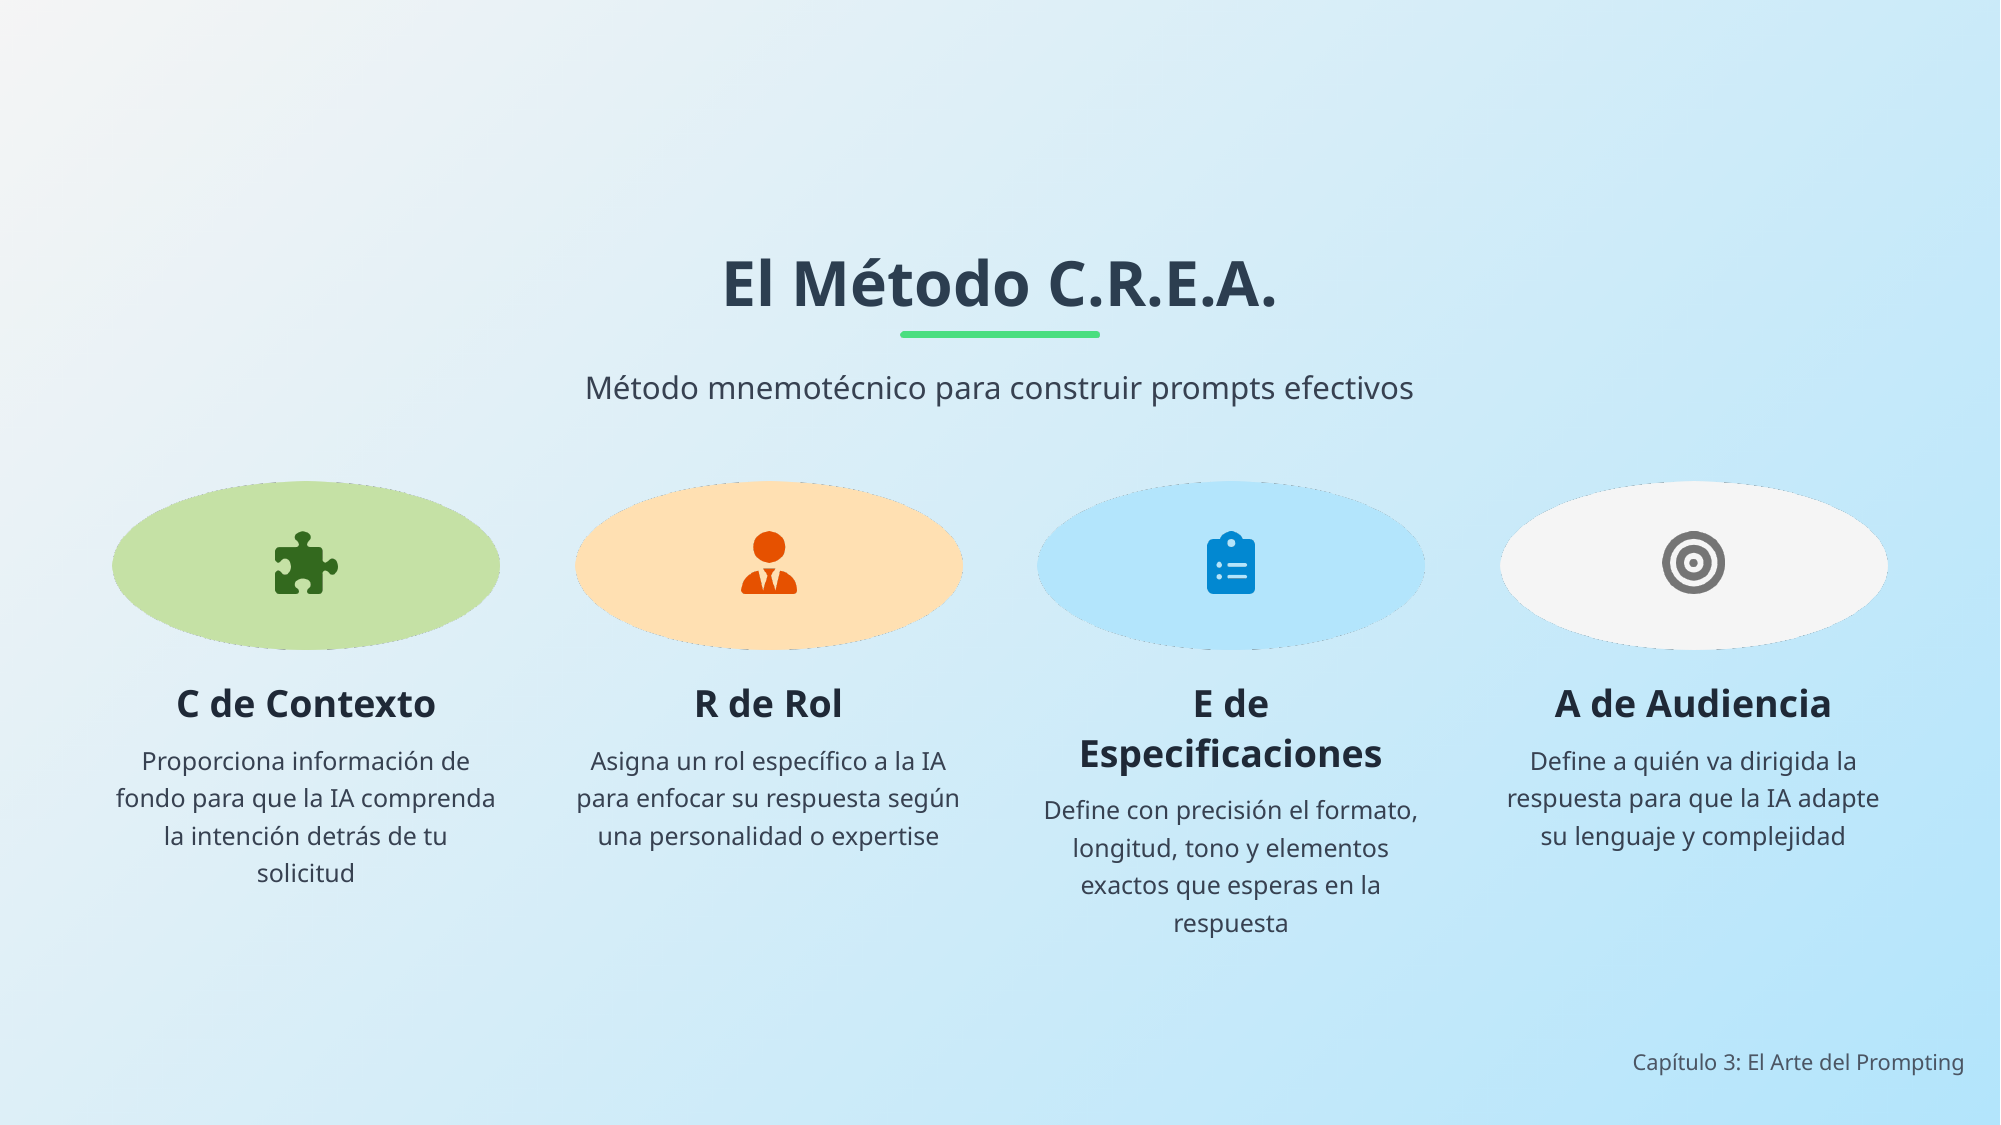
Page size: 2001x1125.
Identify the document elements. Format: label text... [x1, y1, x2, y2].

text_box Proporciona información de fondo para que la IA comprenda la intención detrás de tu solicitud [112, 737, 500, 850]
text_box Asigna un rol específico a la IA para enfocar su respuesta según una personalidad o expertise [574, 737, 963, 850]
text_box A de Audiencia [1461, 675, 1927, 725]
text_box El Método C.R.E.A. [75, 224, 1925, 319]
text_box Método mnemotécnico para construir prompts efectivos [0, 362, 2000, 407]
text_box Define a quién va dirigida la respuesta para que la IA adapte su lenguaje y complejidad [1499, 737, 1888, 850]
text_box Capítulo 3: El Arte del Prompting [1632, 1043, 2000, 1075]
text_box C de Contexto [73, 675, 539, 725]
picture [0, 0, 2000, 362]
text_box E de Especificaciones [1037, 675, 1425, 775]
text_box R de Rol [574, 675, 963, 725]
text_box Define con precisión el formato, longitud, tono y elementos exactos que esperas en la respuesta [1037, 787, 1425, 900]
picture [0, 407, 2000, 1125]
